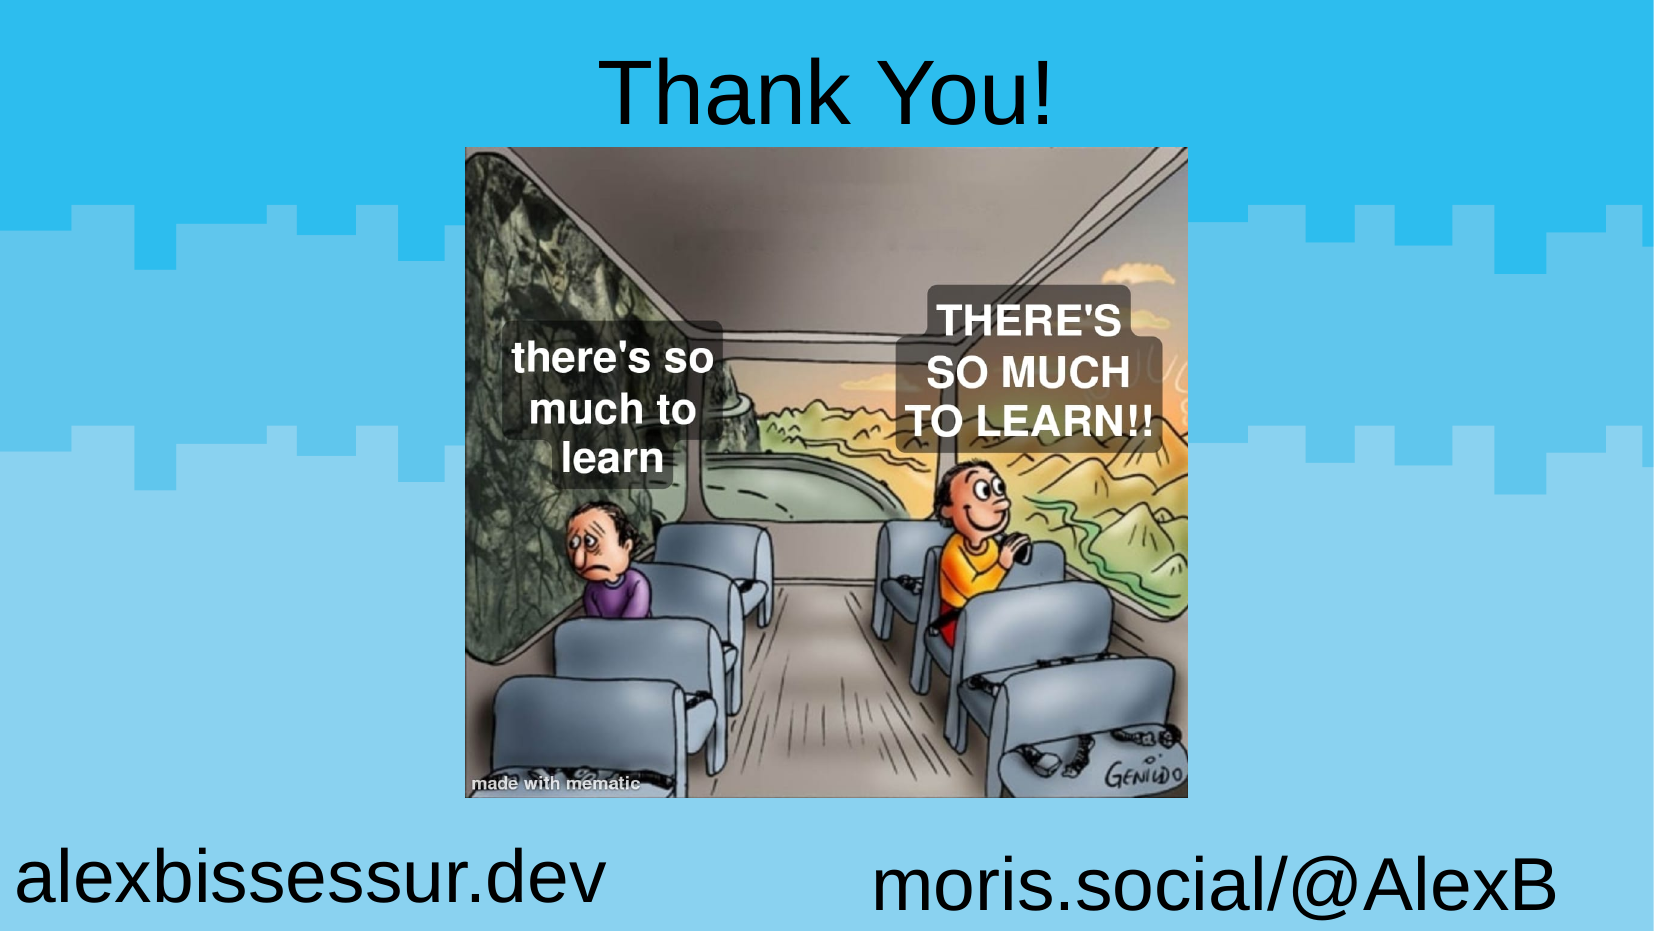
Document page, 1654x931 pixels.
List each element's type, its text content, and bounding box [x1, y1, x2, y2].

text_box alexbissessur.dev [0, 826, 739, 931]
text_box moris.social/@AlexB [856, 835, 1625, 931]
title Thank You! [82, 37, 1571, 148]
picture [0, 0, 1654, 931]
